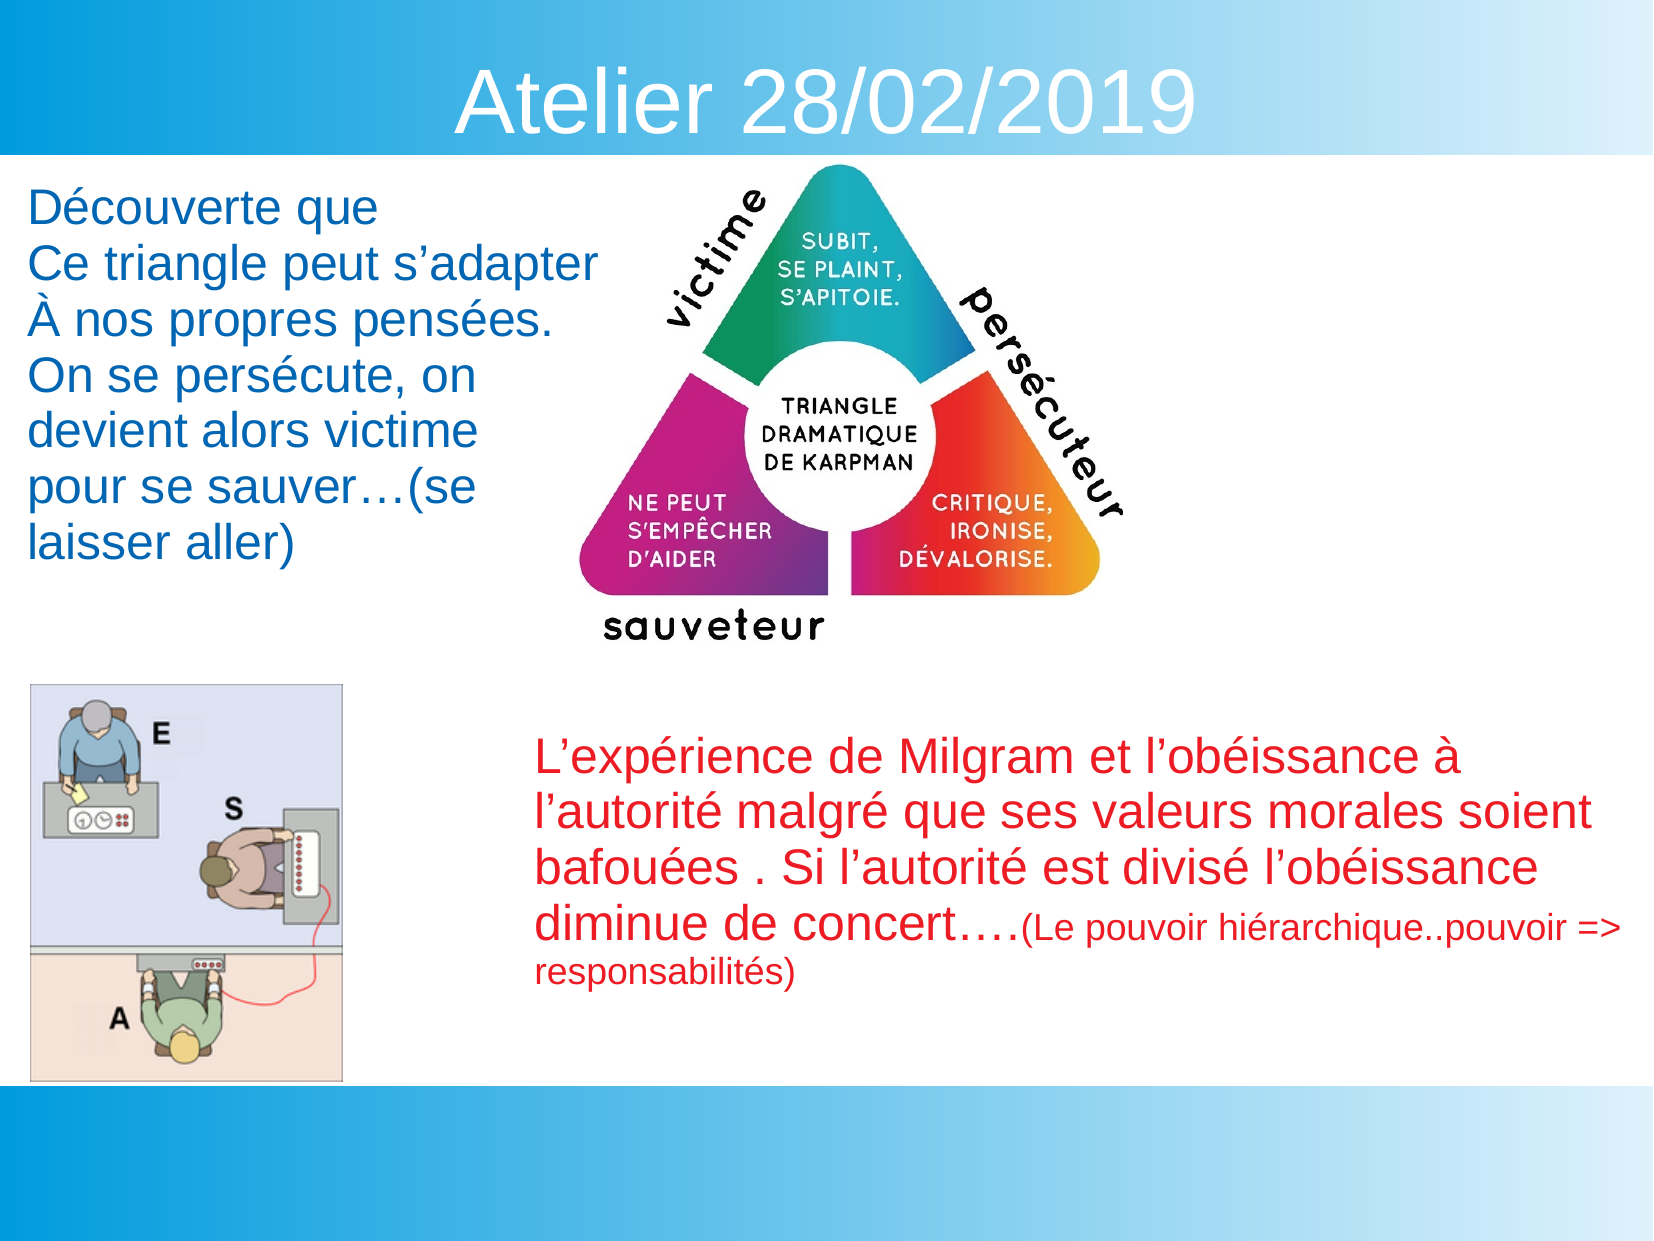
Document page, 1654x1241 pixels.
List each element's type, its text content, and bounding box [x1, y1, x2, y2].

text_box L’expérience de Milgram et l’obéissance à l’autorité malgré que ses valeurs morales soient bafouées . Si l’autorité est divisé l’obéissance diminue de concert….(Le pouvoir hiérarchique..pouvoir => responsabilités) [519, 720, 1648, 1001]
picture [578, 163, 1123, 647]
title Atelier 28/02/2019 [82, 49, 1571, 155]
text_box Découverte que Ce triangle peut s’adapter À nos propres pensées. On se persécute, on devient alors victime pour se sauver…(se laisser aller) [12, 172, 615, 634]
picture [30, 684, 343, 1082]
